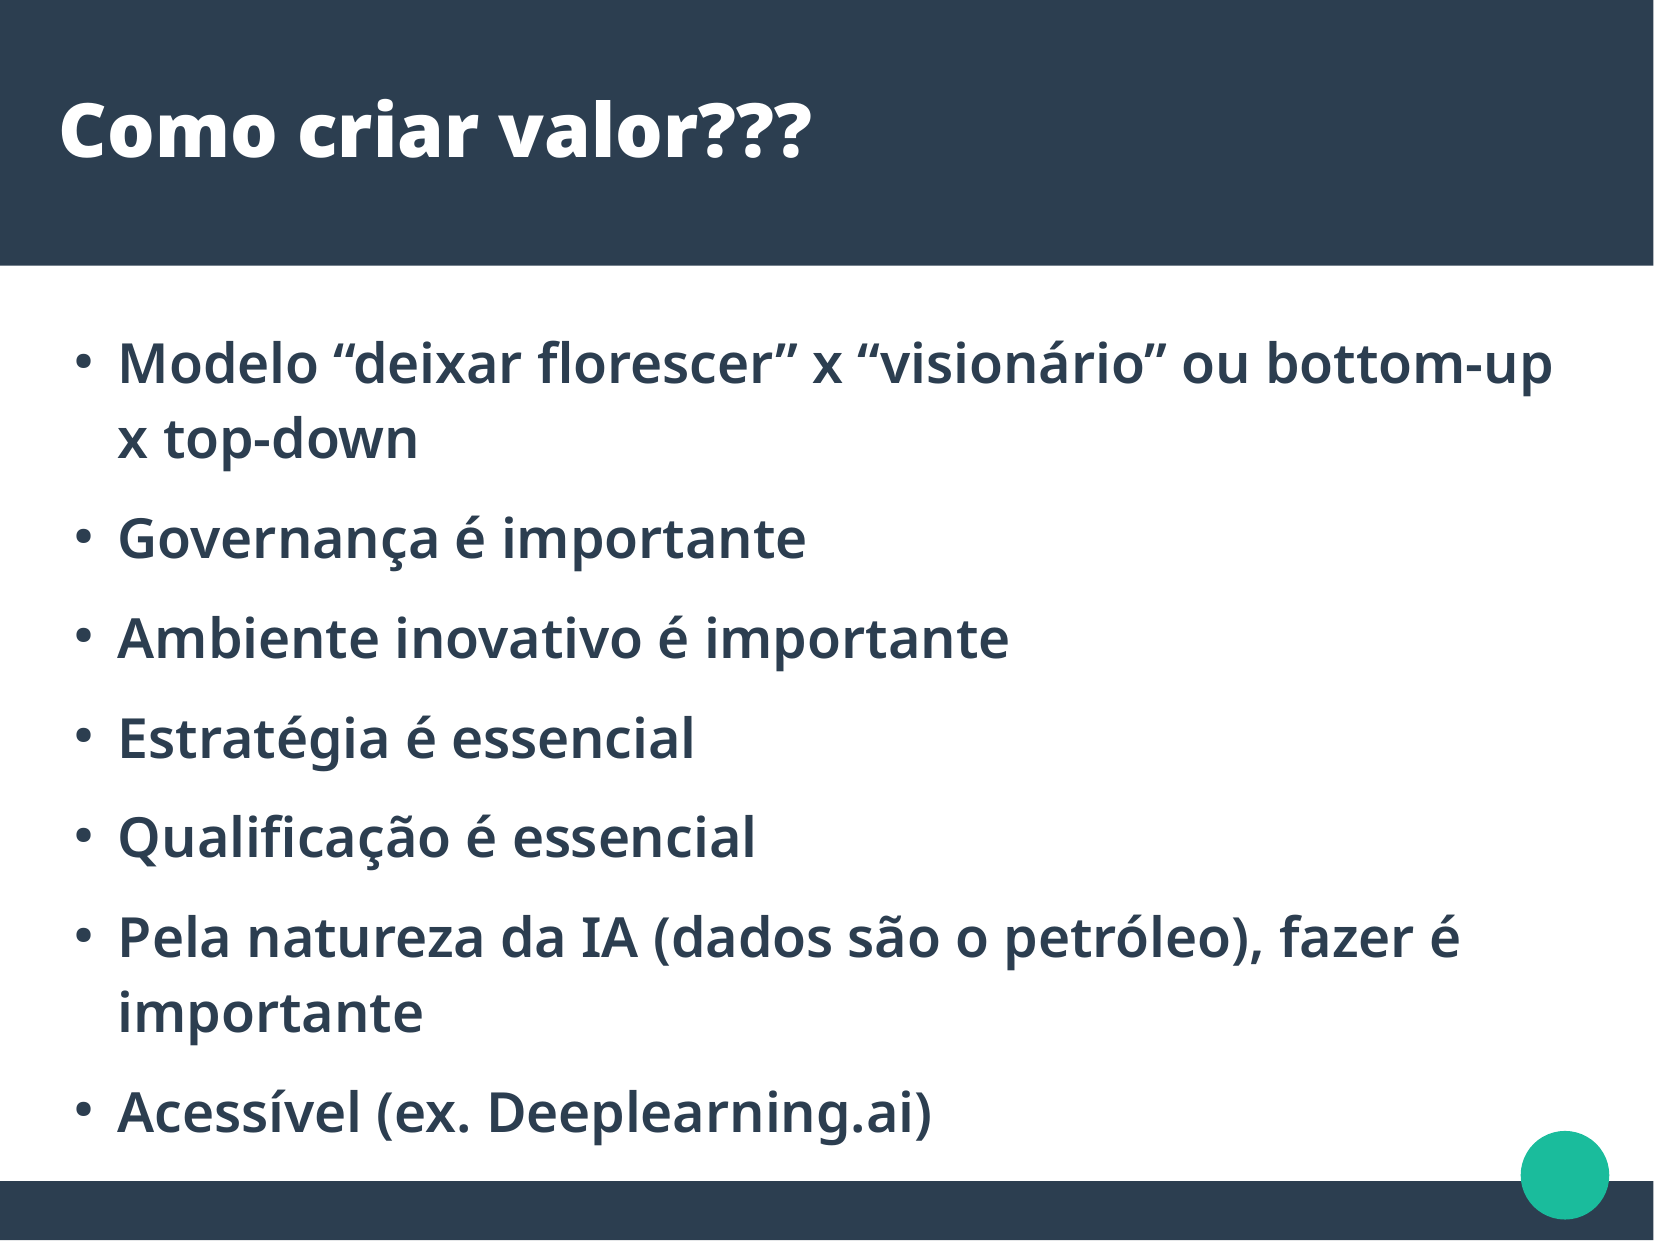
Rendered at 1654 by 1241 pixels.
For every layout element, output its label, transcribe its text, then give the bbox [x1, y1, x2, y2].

title Como criar valor??? [59, 49, 1595, 207]
list Modelo “deixar florescer” x “visionário” ou bottom-up x top-down Governança é importante Ambiente inovativo é importante Estratégia é essencial Qualificação é essencial Pela natureza da IA (dados são o petróleo), fazer é importante Acessível (ex. Deeplearning.ai) [59, 324, 1595, 1152]
